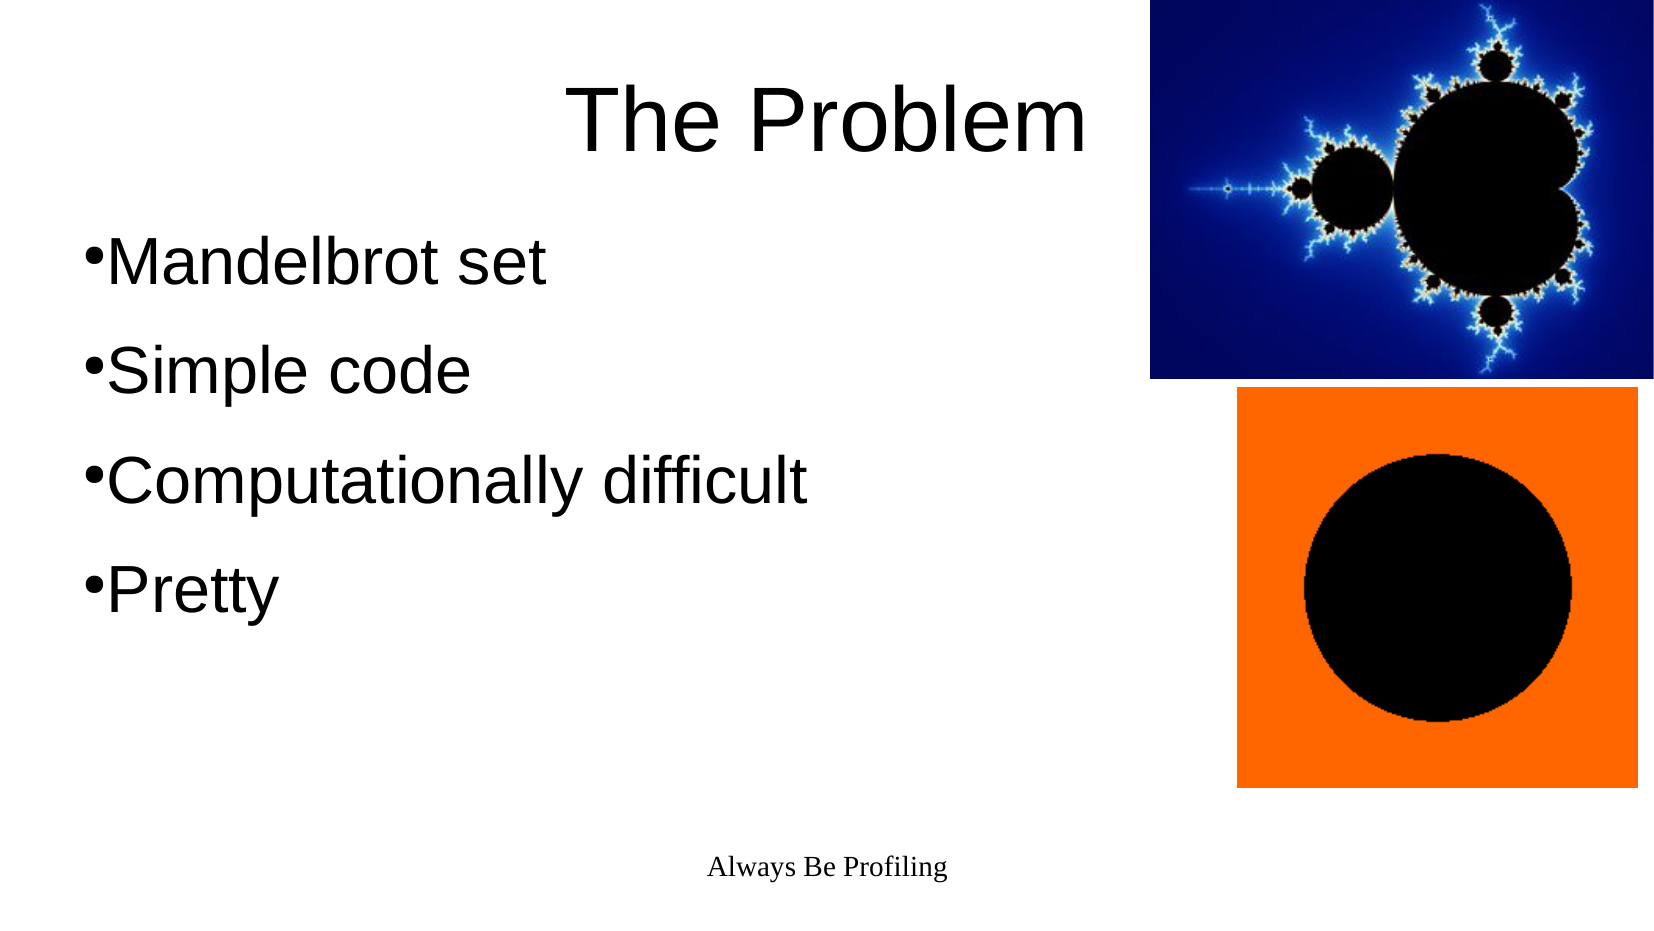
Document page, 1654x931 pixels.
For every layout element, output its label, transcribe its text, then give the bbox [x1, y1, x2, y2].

picture [1150, 0, 1654, 379]
text_box Always Be Profiling [565, 847, 1090, 912]
picture [1237, 387, 1638, 788]
list Mandelbrot set Simple code Computationally difficult Pretty [82, 217, 1571, 758]
title The Problem [82, 37, 1150, 193]
